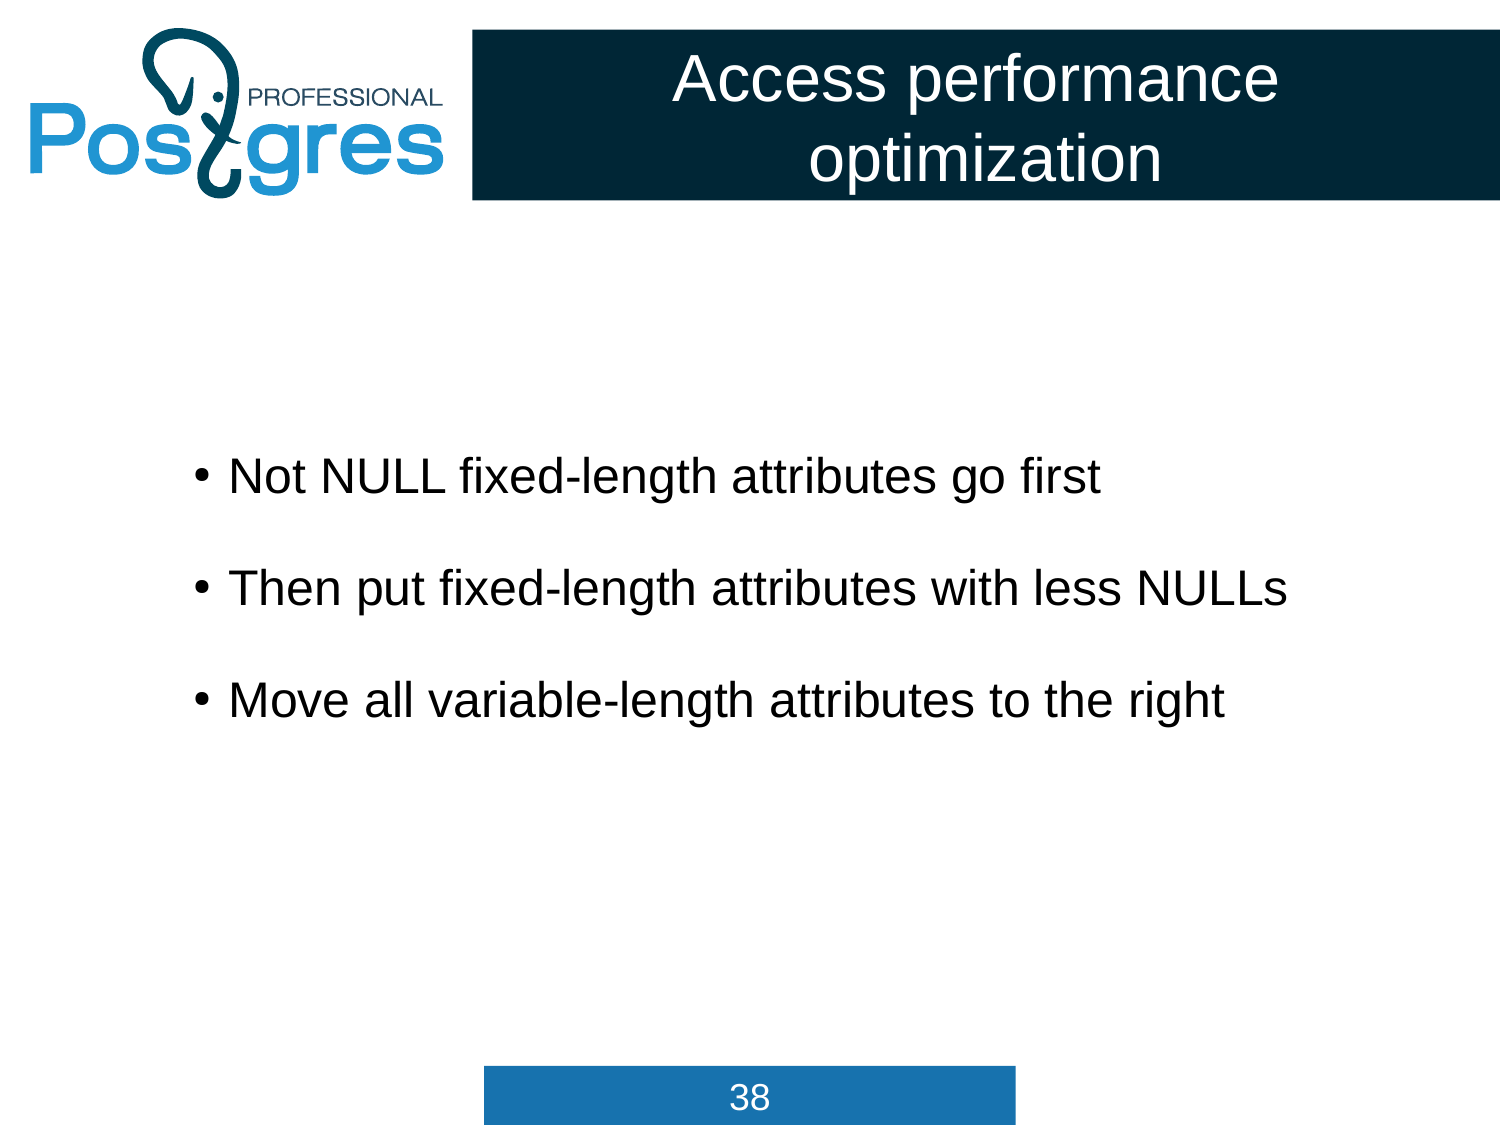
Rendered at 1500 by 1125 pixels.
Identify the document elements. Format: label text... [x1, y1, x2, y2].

text_box Not NULL fixed-length attributes go first Then put fixed-length attributes with less NULLs Move all variable-length attributes to the right [178, 441, 1306, 736]
title Access performance optimization [472, 29, 1500, 201]
